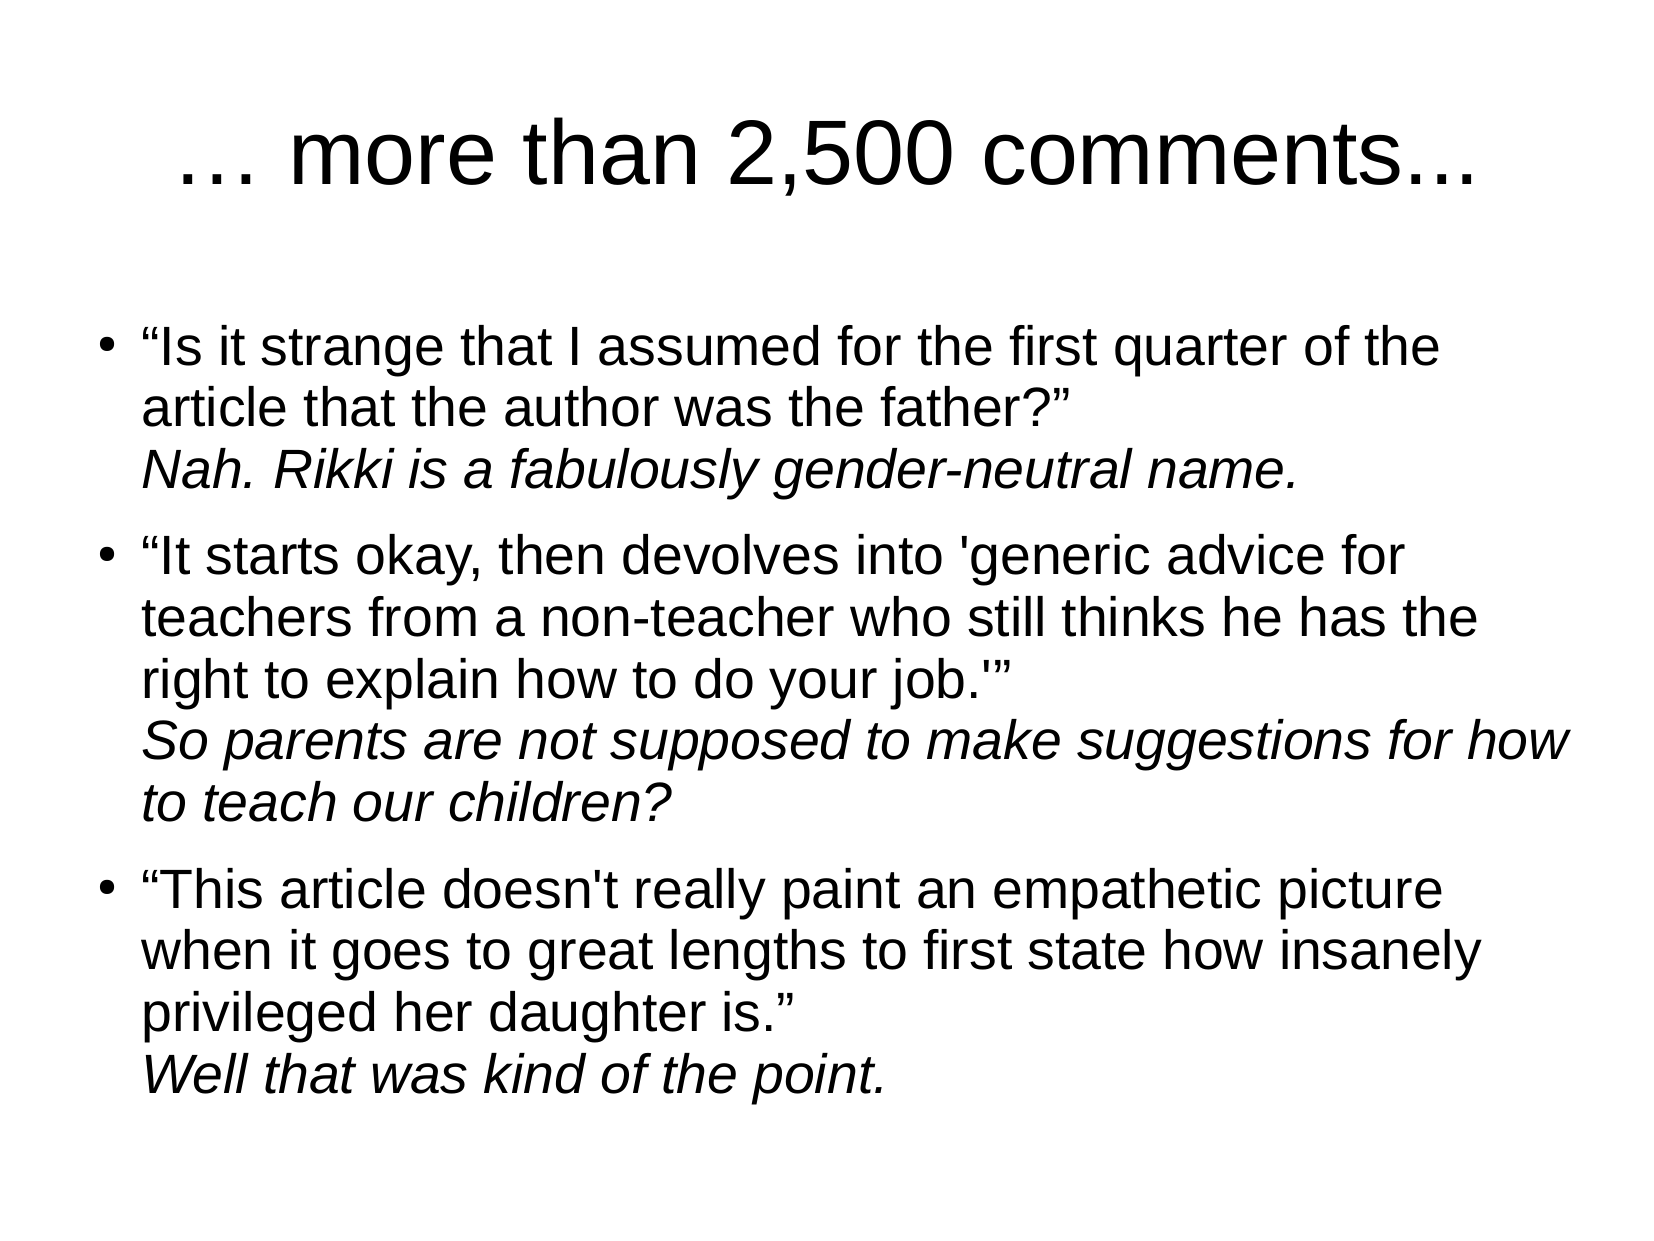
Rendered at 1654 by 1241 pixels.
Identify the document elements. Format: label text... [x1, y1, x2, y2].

list “Is it strange that I assumed for the first quarter of the article that the author was the father?” Nah. Rikki is a fabulously gender-neutral name. “It starts okay, then devolves into 'generic advice for teachers from a non-teacher who still thinks he has the right to explain how to do your job.'” So parents are not supposed to make suggestions for how to teach our children? “This article doesn't really paint an empathetic picture when it goes to great lengths to first state how insanely privileged her daughter is.” Well that was kind of the point. [82, 315, 1571, 1111]
title … more than 2,500 comments... [82, 49, 1571, 257]
